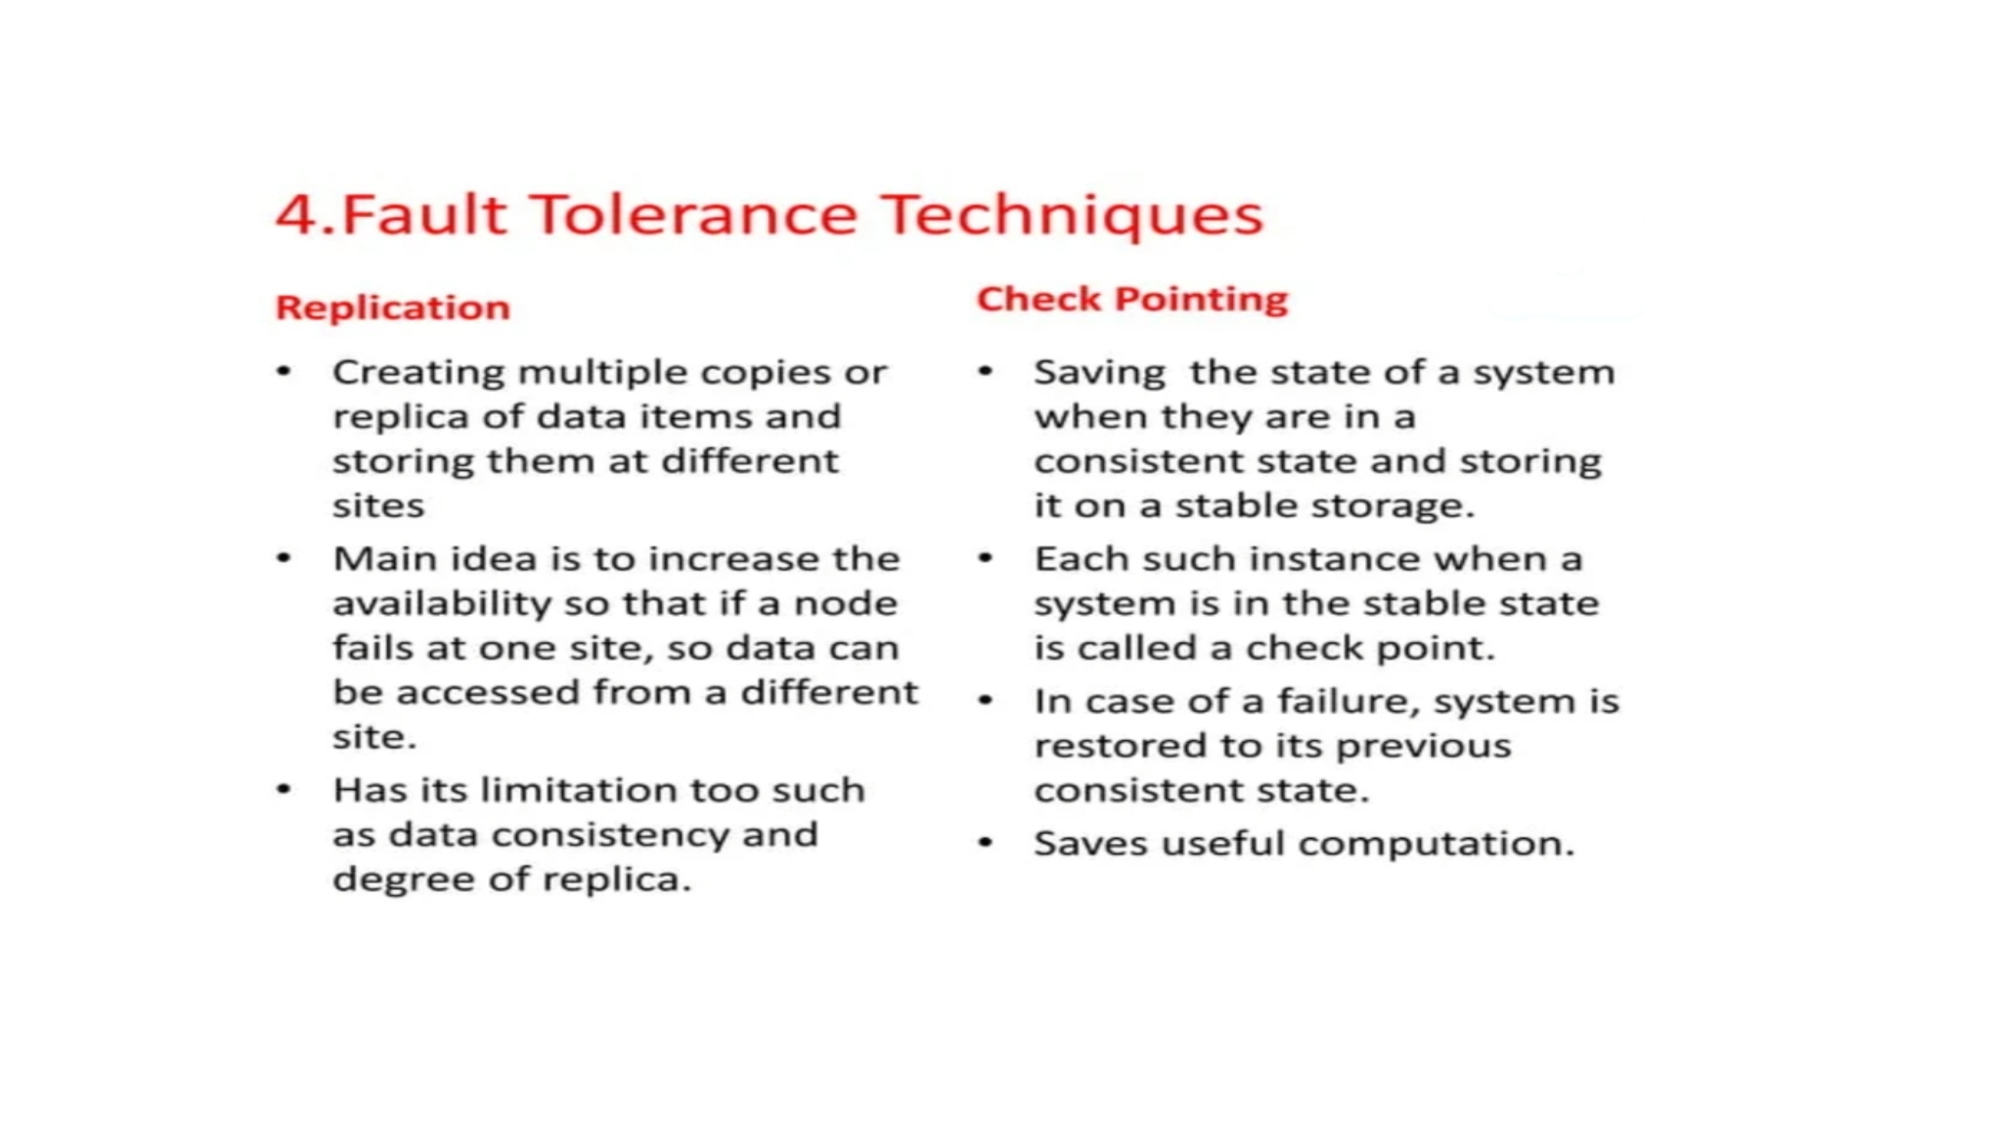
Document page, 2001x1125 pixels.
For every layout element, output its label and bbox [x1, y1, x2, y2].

picture [189, 171, 1694, 988]
